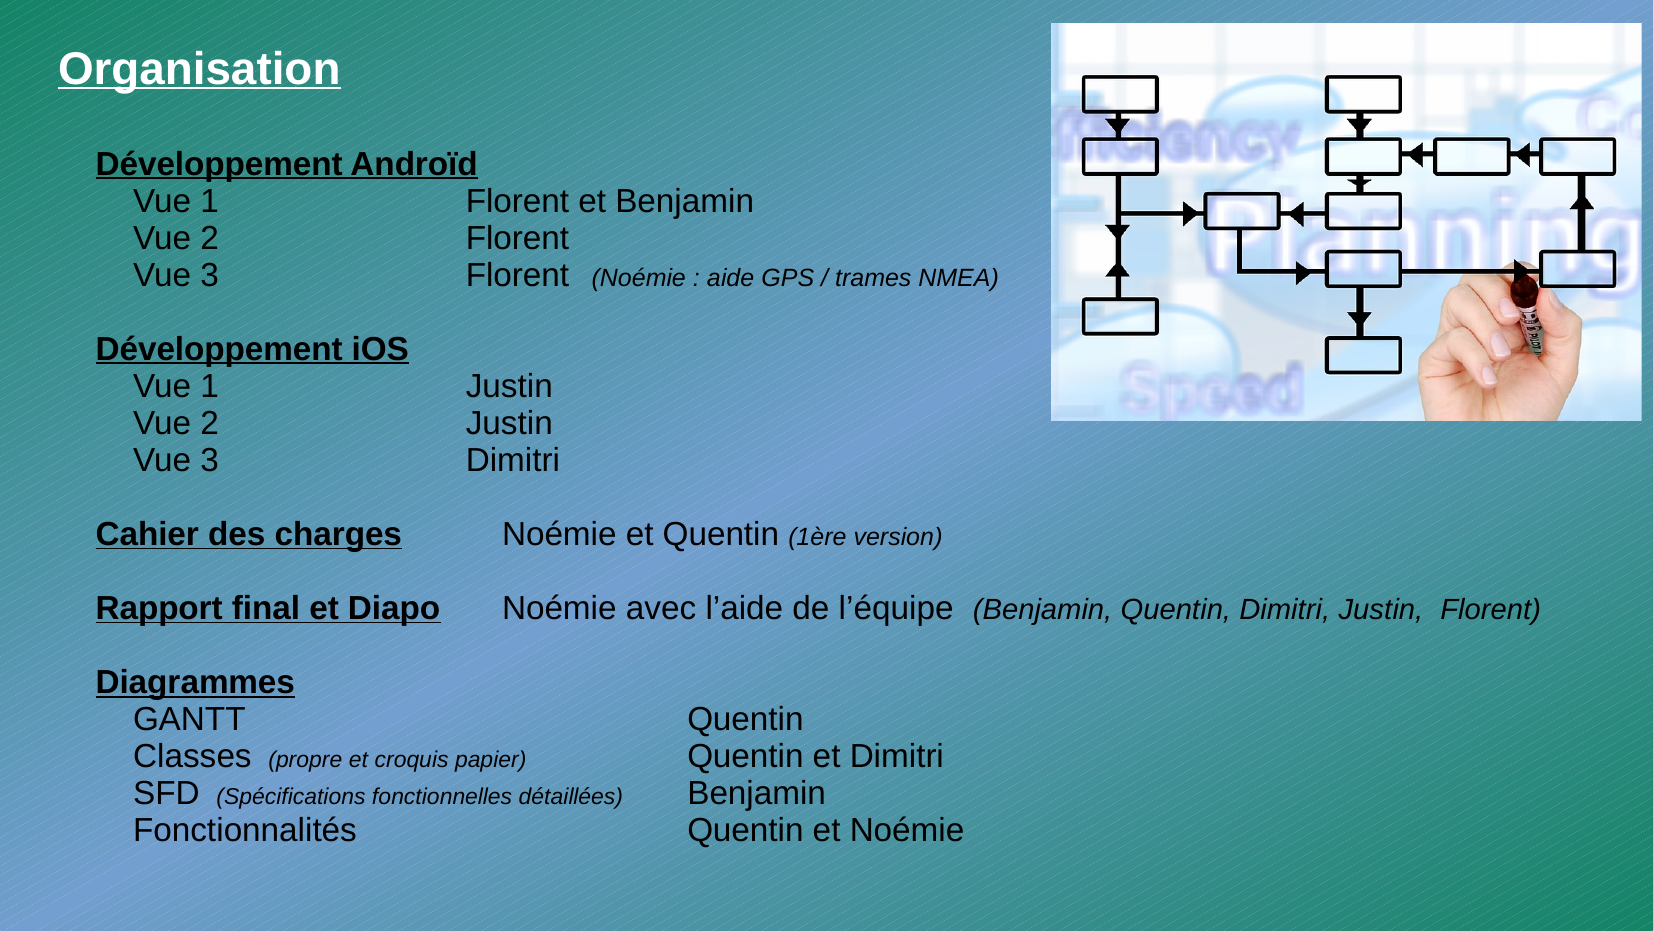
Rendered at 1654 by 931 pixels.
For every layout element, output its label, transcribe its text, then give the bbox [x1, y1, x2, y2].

picture [1051, 23, 1642, 421]
text_box Organisation Développement Androïd Vue 1 Florent et Benjamin Vue 2 Florent Vue 3 Florent (Noémie : aide GPS / trames NMEA) Développement iOS Vue 1 Justin Vue 2 Justin Vue 3 Dimitri Cahier des charges Noémie et Quentin (1ère version) Rapport final et Diapo Noémie avec l’aide de l’équipe (Benjamin, Quentin, Dimitri, Justin, Florent) Diagrammes GANTT Quentin Classes (propre et croquis papier) Quentin et Dimitri SFD (Spécifications fonctionnelles détaillées) Benjamin Fonctionnalités Quentin et Noémie [43, 35, 1630, 898]
